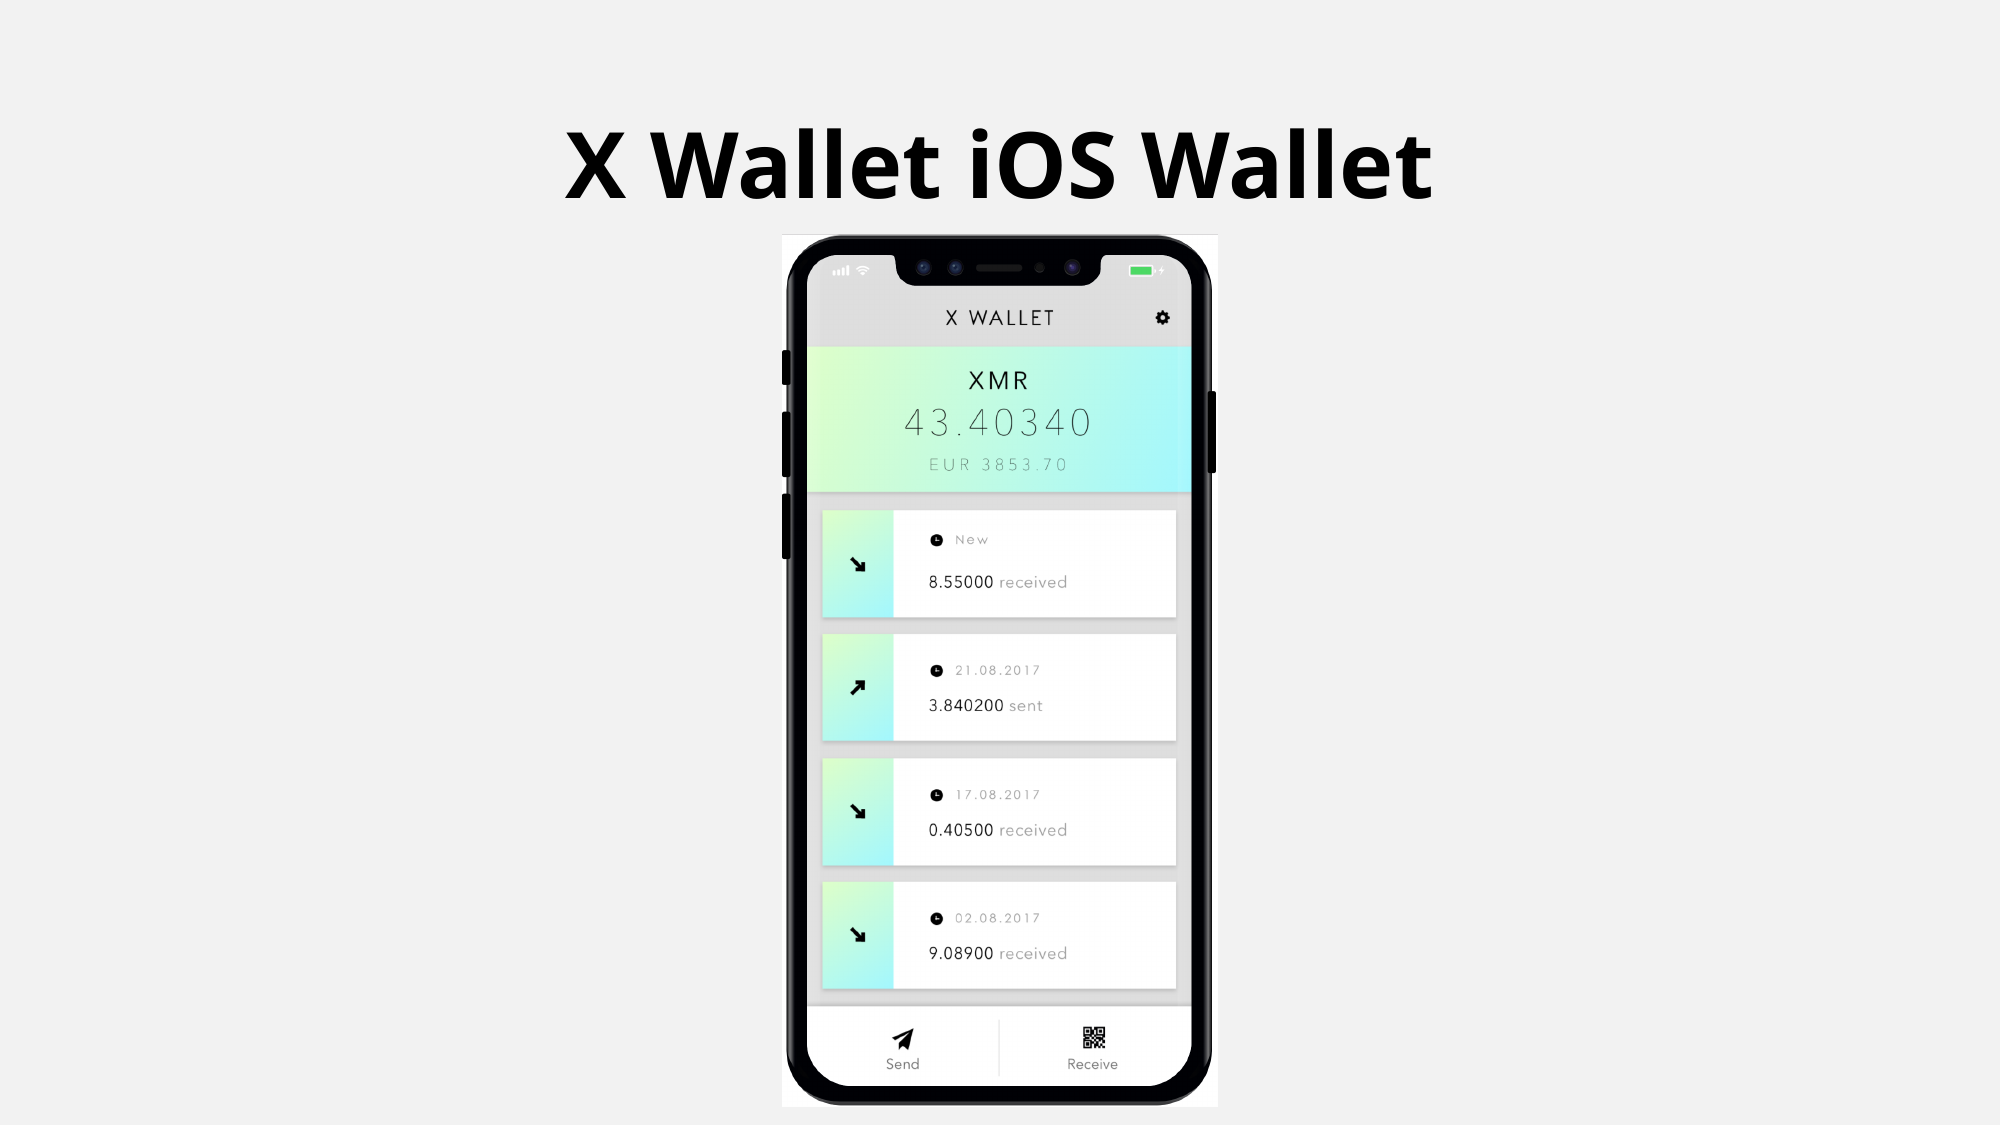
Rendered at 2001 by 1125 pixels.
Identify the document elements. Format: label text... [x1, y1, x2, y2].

picture [782, 234, 1218, 1107]
title X Wallet iOS Wallet [137, 59, 1863, 278]
